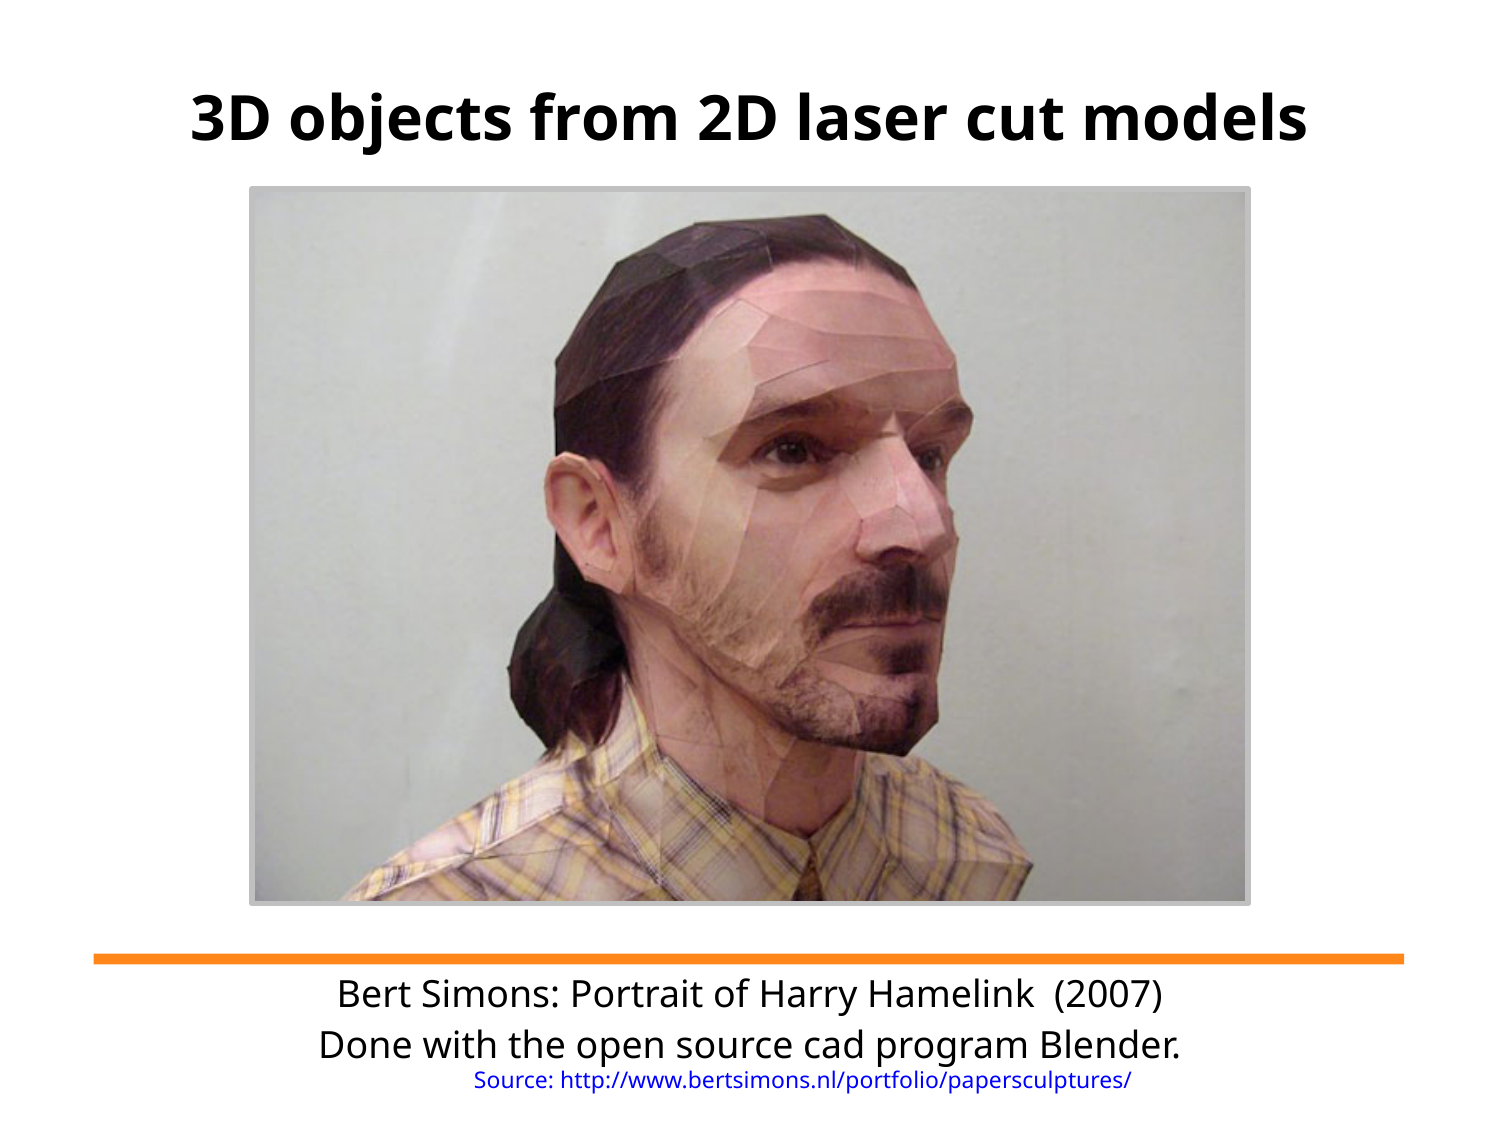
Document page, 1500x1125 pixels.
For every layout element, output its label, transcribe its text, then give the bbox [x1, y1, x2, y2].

text_box Bert Simons: Portrait of Harry Hamelink (2007) Done with the open source cad program Blender. [52, 960, 1448, 1064]
text_box Source: http://www.bertsimons.nl/portfolio/papersculptures/ [459, 1056, 1041, 1098]
picture [0, 0, 1500, 1125]
title 3D objects from 2D laser cut models [75, 44, 1426, 188]
